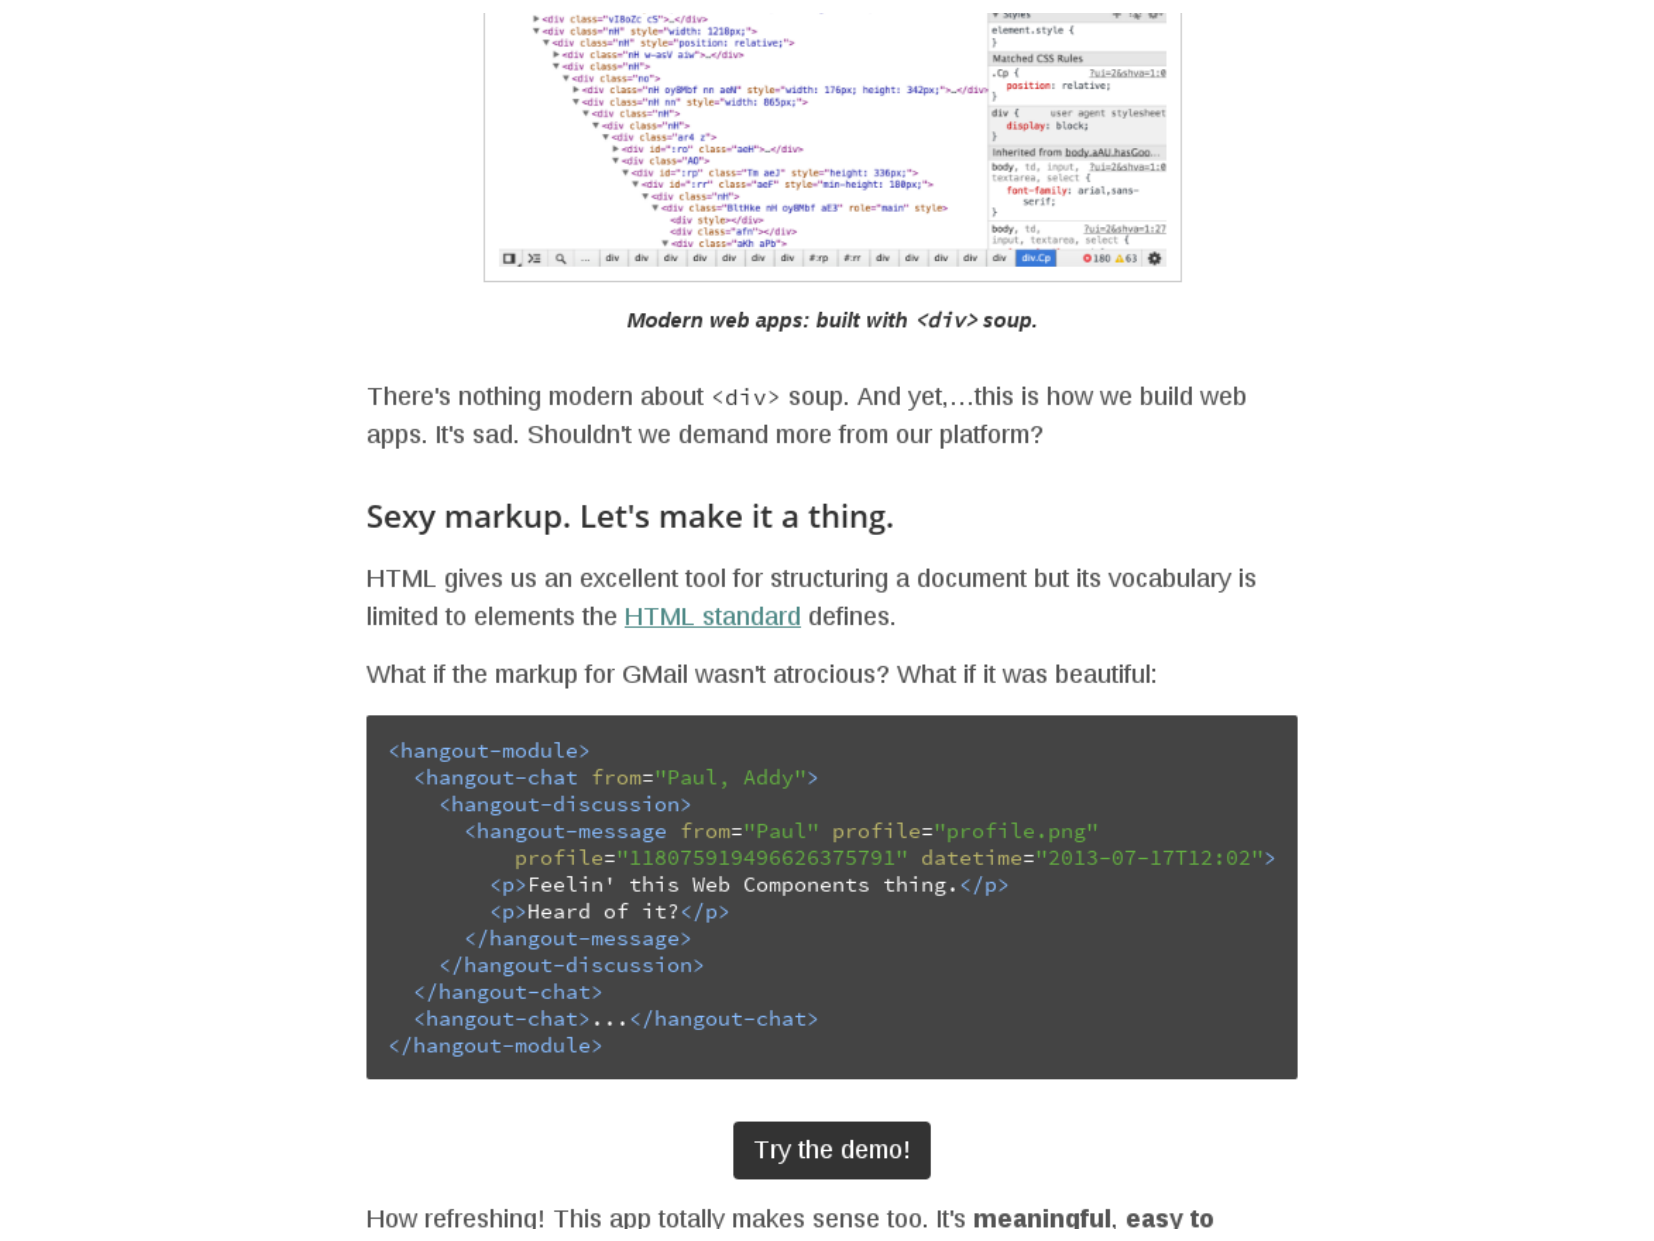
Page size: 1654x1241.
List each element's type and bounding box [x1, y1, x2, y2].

picture [330, 13, 1343, 1229]
